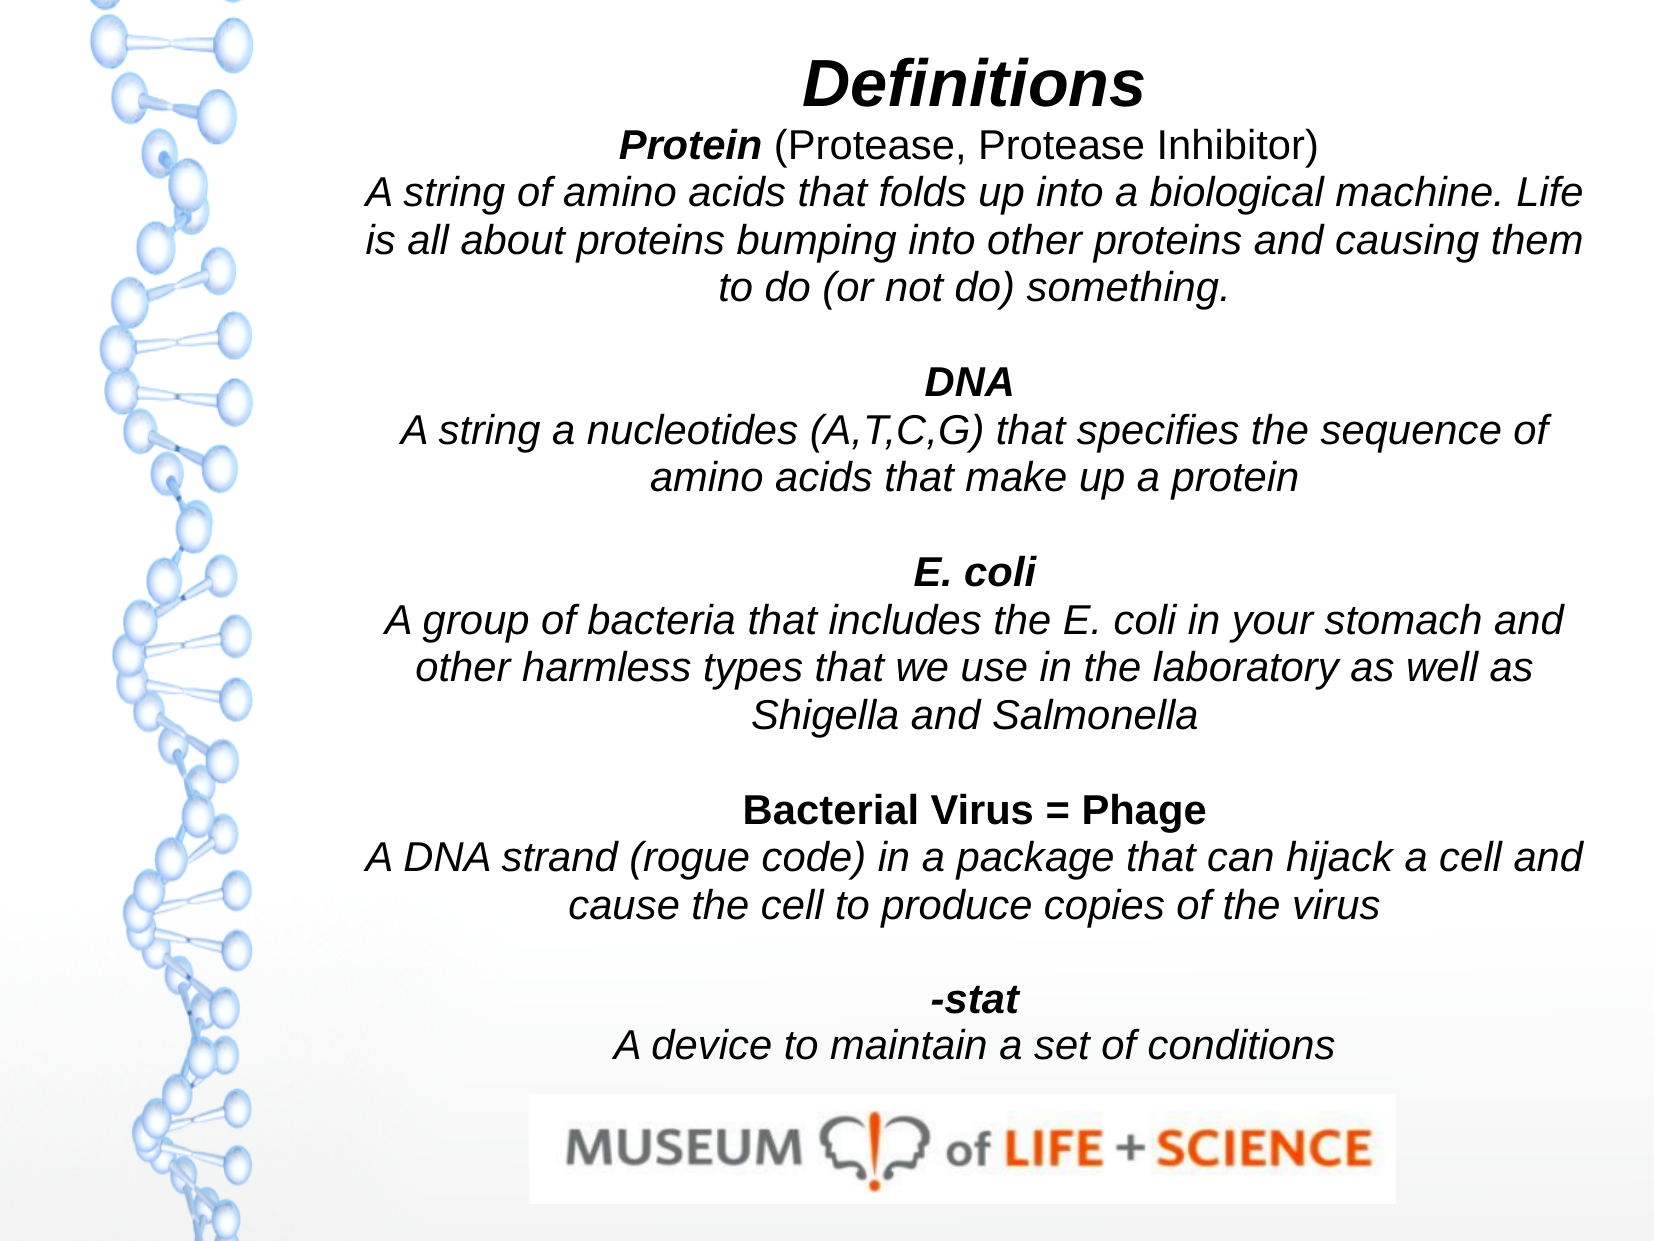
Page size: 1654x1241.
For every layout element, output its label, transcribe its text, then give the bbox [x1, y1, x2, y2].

picture [0, 0, 1654, 1241]
subtitle Definitions Protein (Protease, Protease Inhibitor) A string of amino acids that folds up into a biological machine. Life is all about proteins bumping into other proteins and causing them to do (or not do) something. DNA A string a nucleotides (A,T,C,G) that specifies the sequence of amino acids that make up a protein E. coli A group of bacteria that includes the E. coli in your stomach and other harmless types that we use in the laboratory as well as Shigella and Salmonella Bacterial Virus = Phage A DNA strand (rogue code) in a package that can hijack a cell and cause the cell to produce copies of the virus -stat A device to maintain a set of conditions [359, 104, 1590, 1005]
